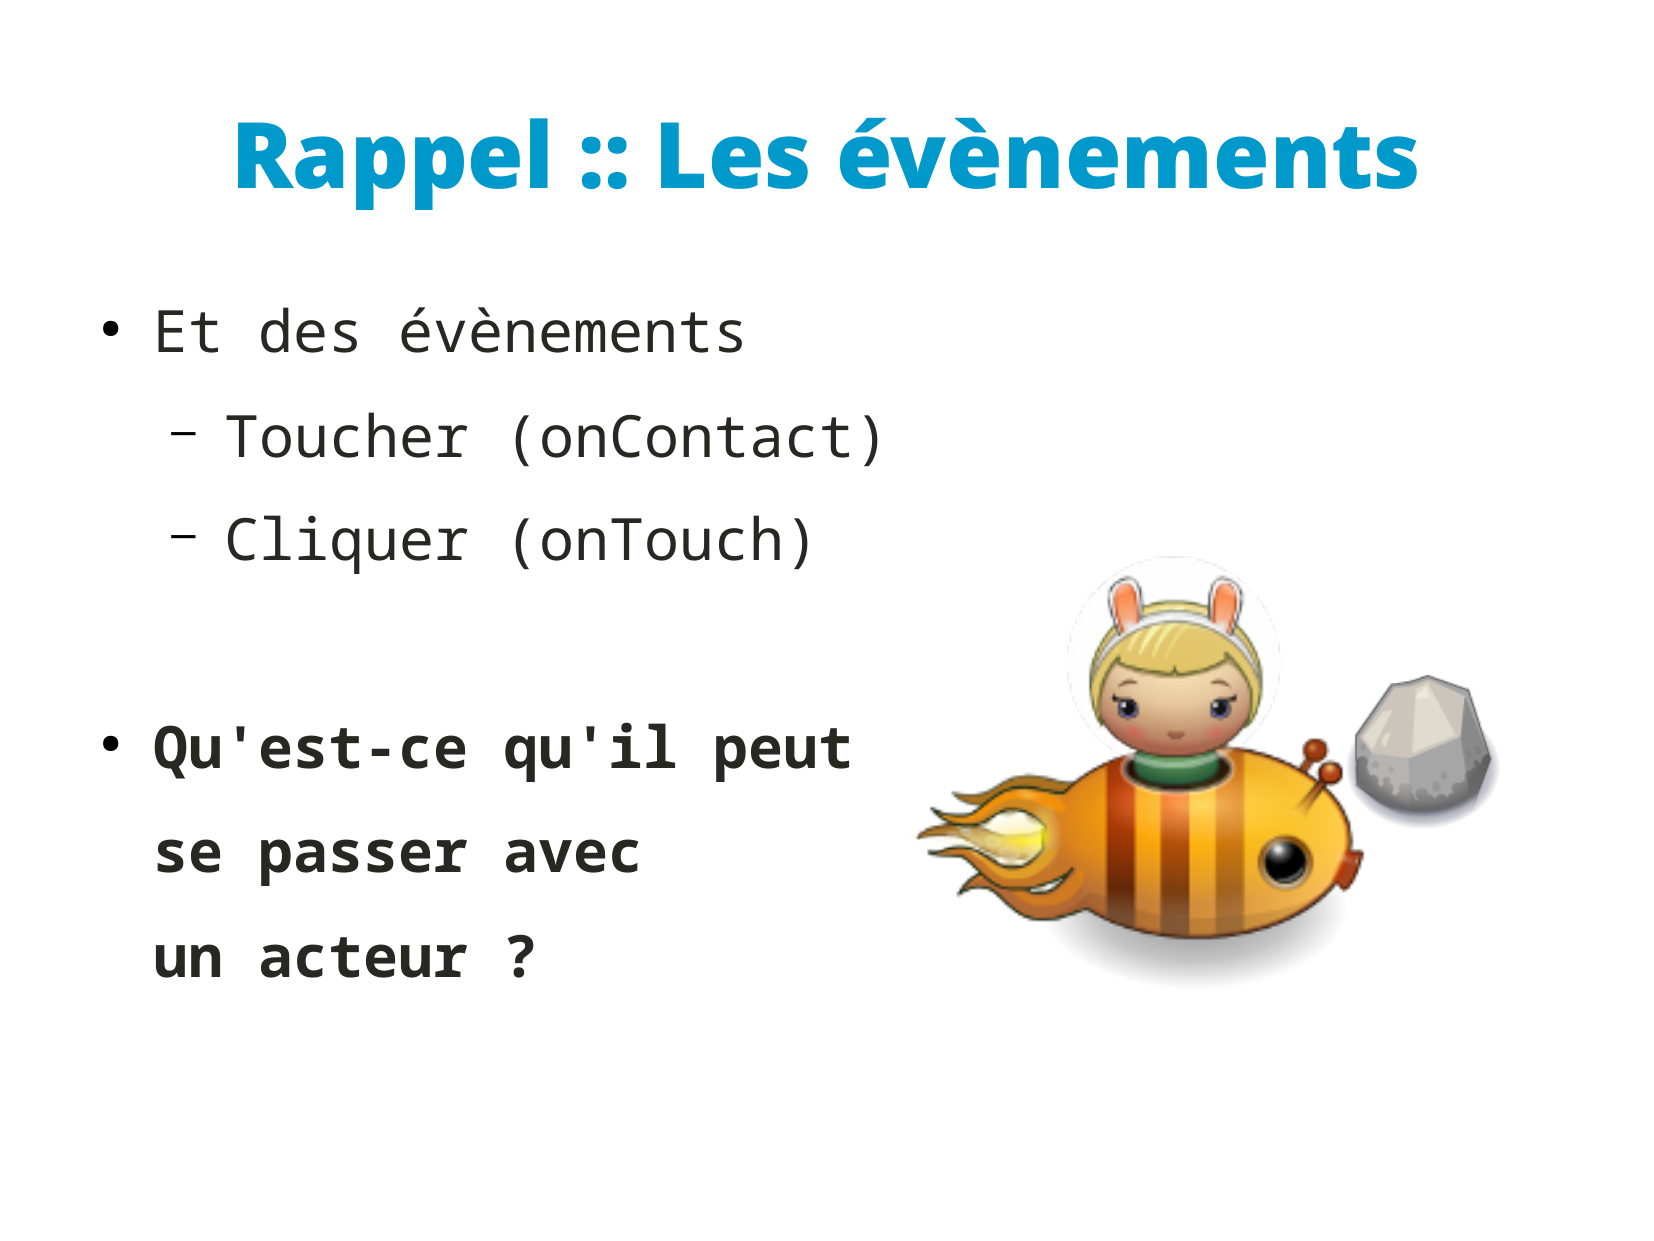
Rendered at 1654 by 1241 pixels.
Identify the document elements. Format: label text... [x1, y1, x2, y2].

picture [905, 529, 1501, 991]
title Rappel :: Les évènements [82, 49, 1571, 257]
list Et des évènements Toucher (onContact) Cliquer (onTouch) Qu'est-ce qu'il peut se passer avec un acteur ? [82, 290, 1571, 1010]
